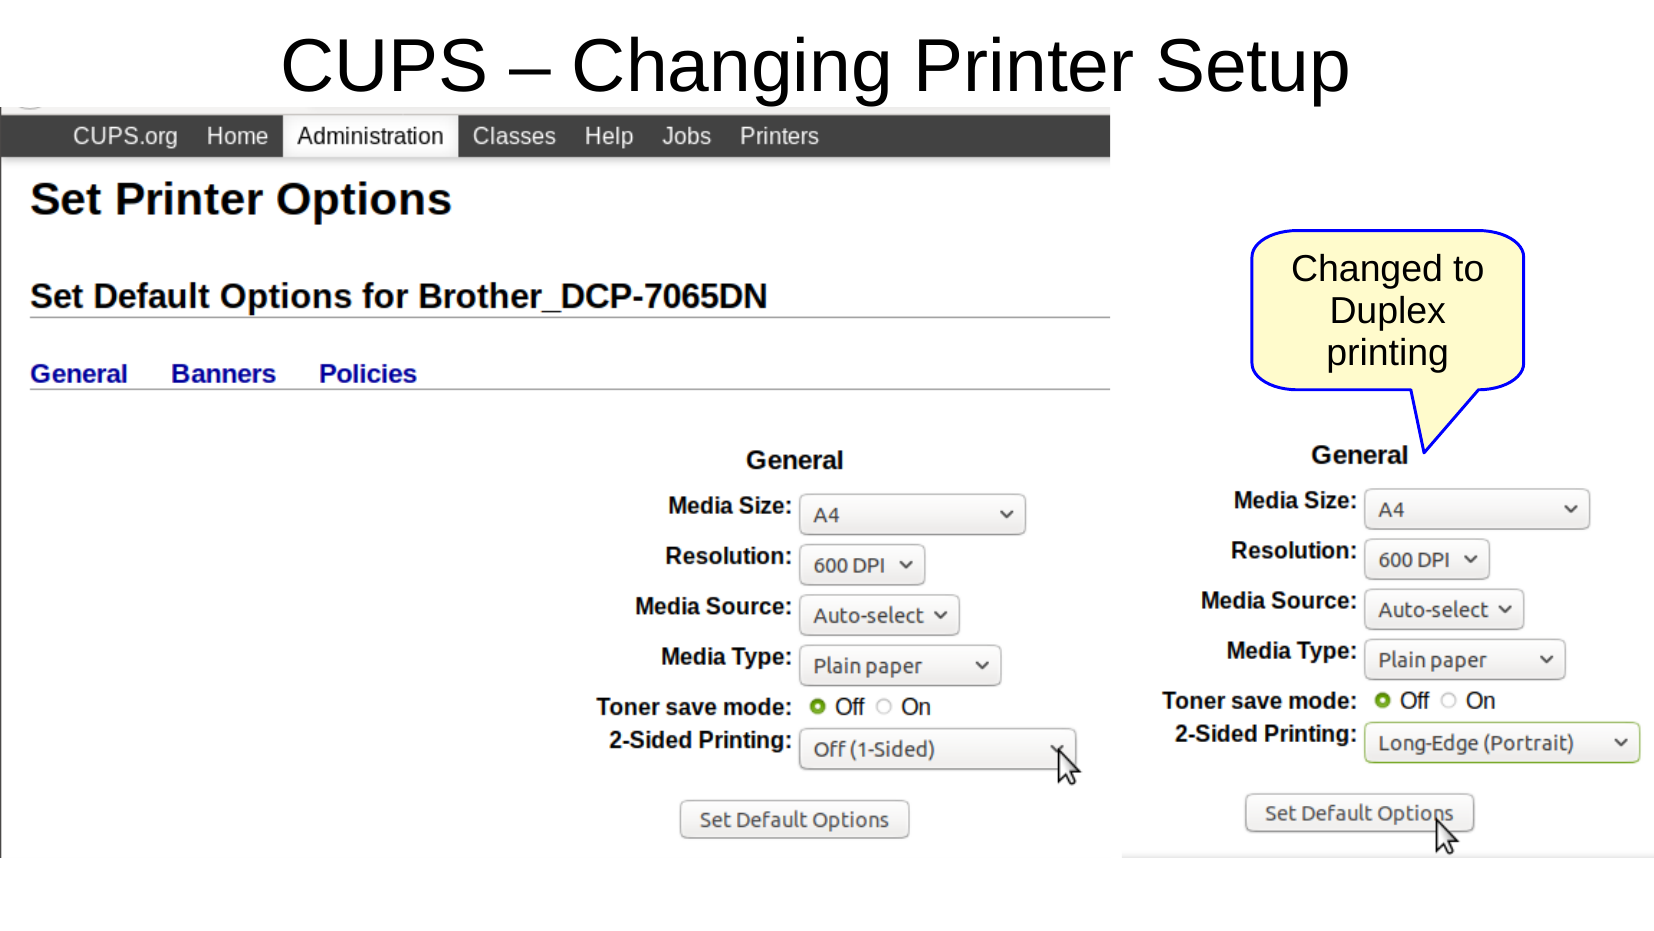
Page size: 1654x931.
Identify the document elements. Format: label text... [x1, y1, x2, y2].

picture [1121, 420, 1654, 858]
text_box Changed to Duplex printing [1251, 230, 1524, 453]
title CUPS – Changing Printer Setup [82, 23, 1571, 108]
picture [0, 107, 1111, 858]
